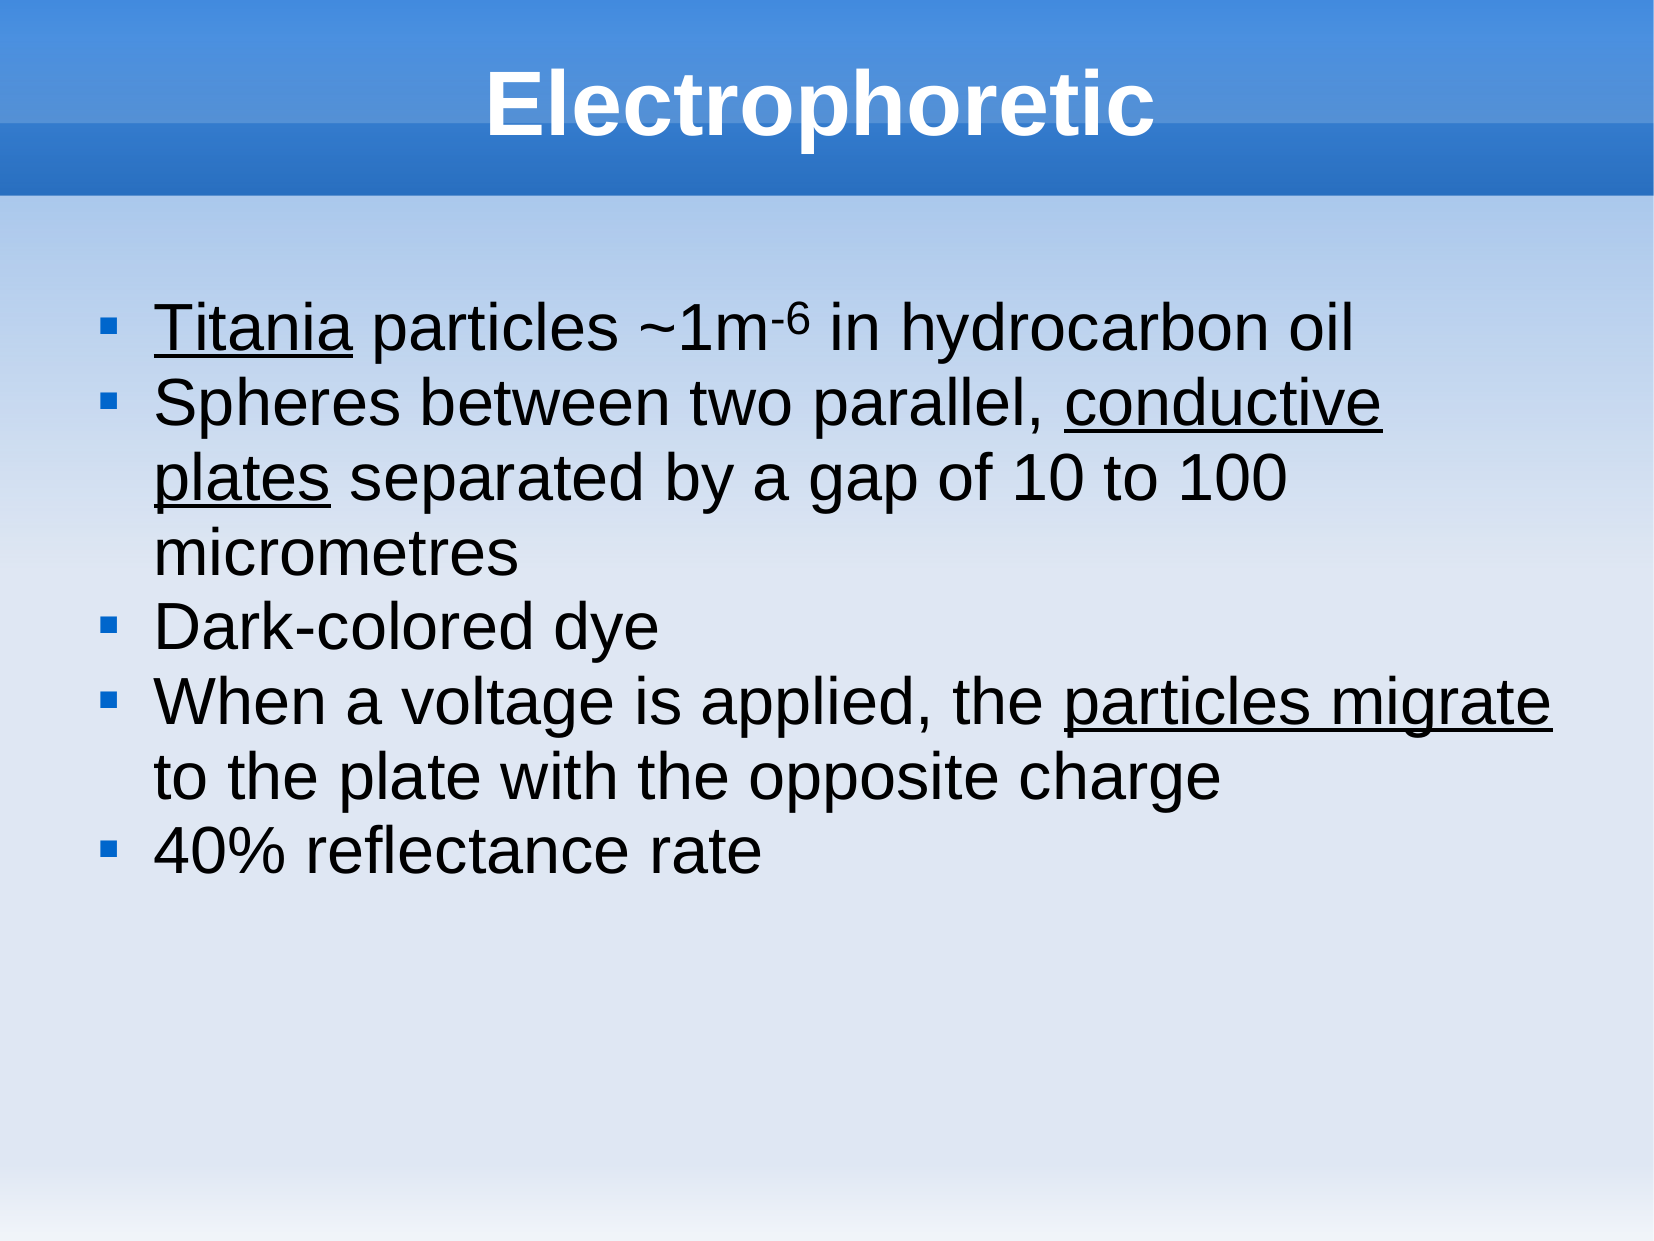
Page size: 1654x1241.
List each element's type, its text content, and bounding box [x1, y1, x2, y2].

picture [0, 0, 1654, 1241]
list Titania particles ~1m-6 in hydrocarbon oil Spheres between two parallel, conductive plates separated by a gap of 10 to 100 micrometres Dark-colored dye When a voltage is applied, the particles migrate to the plate with the opposite charge 40% reflectance rate [82, 290, 1571, 1094]
title Electrophoretic [76, 7, 1565, 200]
